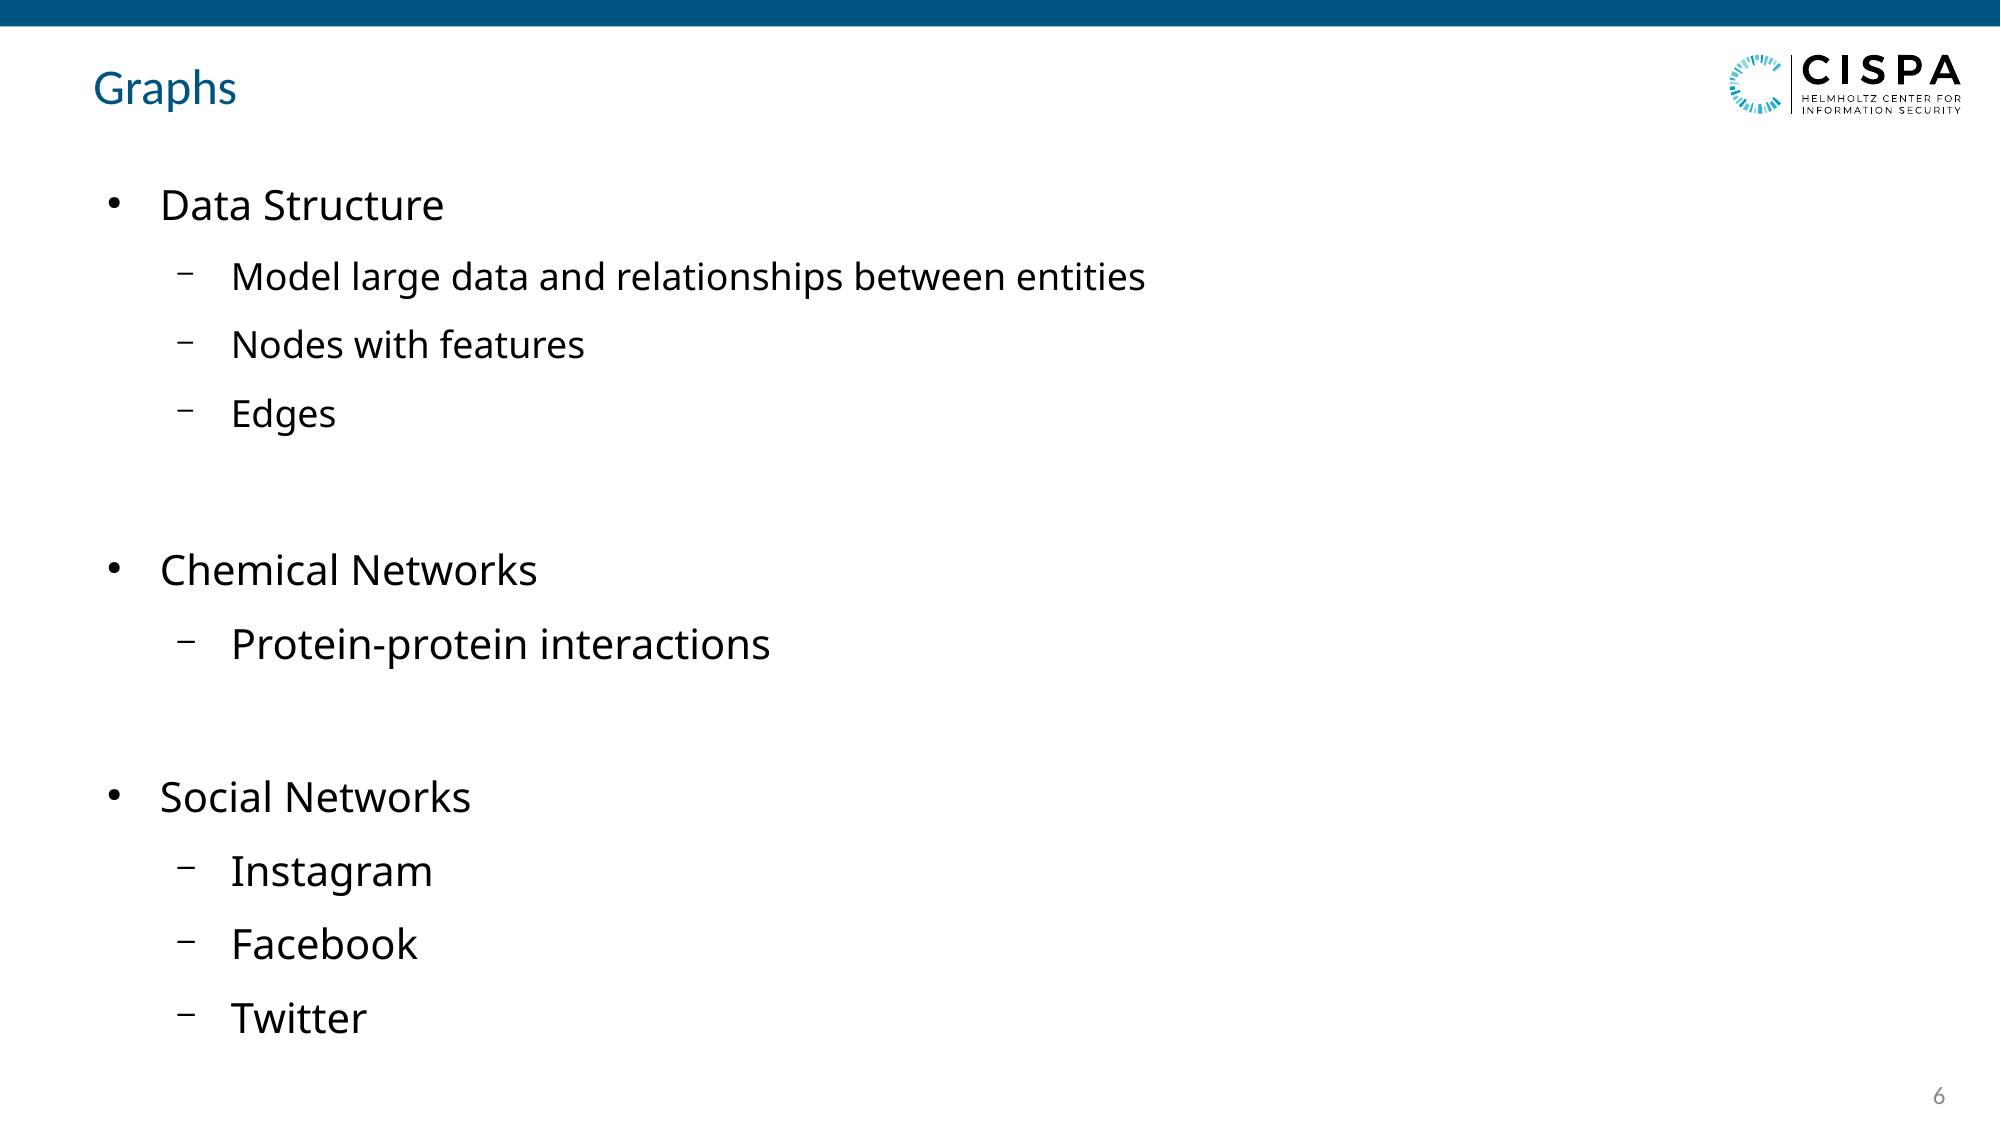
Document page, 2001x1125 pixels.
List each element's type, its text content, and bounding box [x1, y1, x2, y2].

title Graphs [78, 38, 1699, 131]
list Data Structure Model large data and relationships between entities Nodes with features Edges Chemical Networks Protein-protein interactions Social Networks Instagram Facebook Twitter [78, 173, 1922, 1027]
slide_number <number> [1870, 1065, 1961, 1125]
